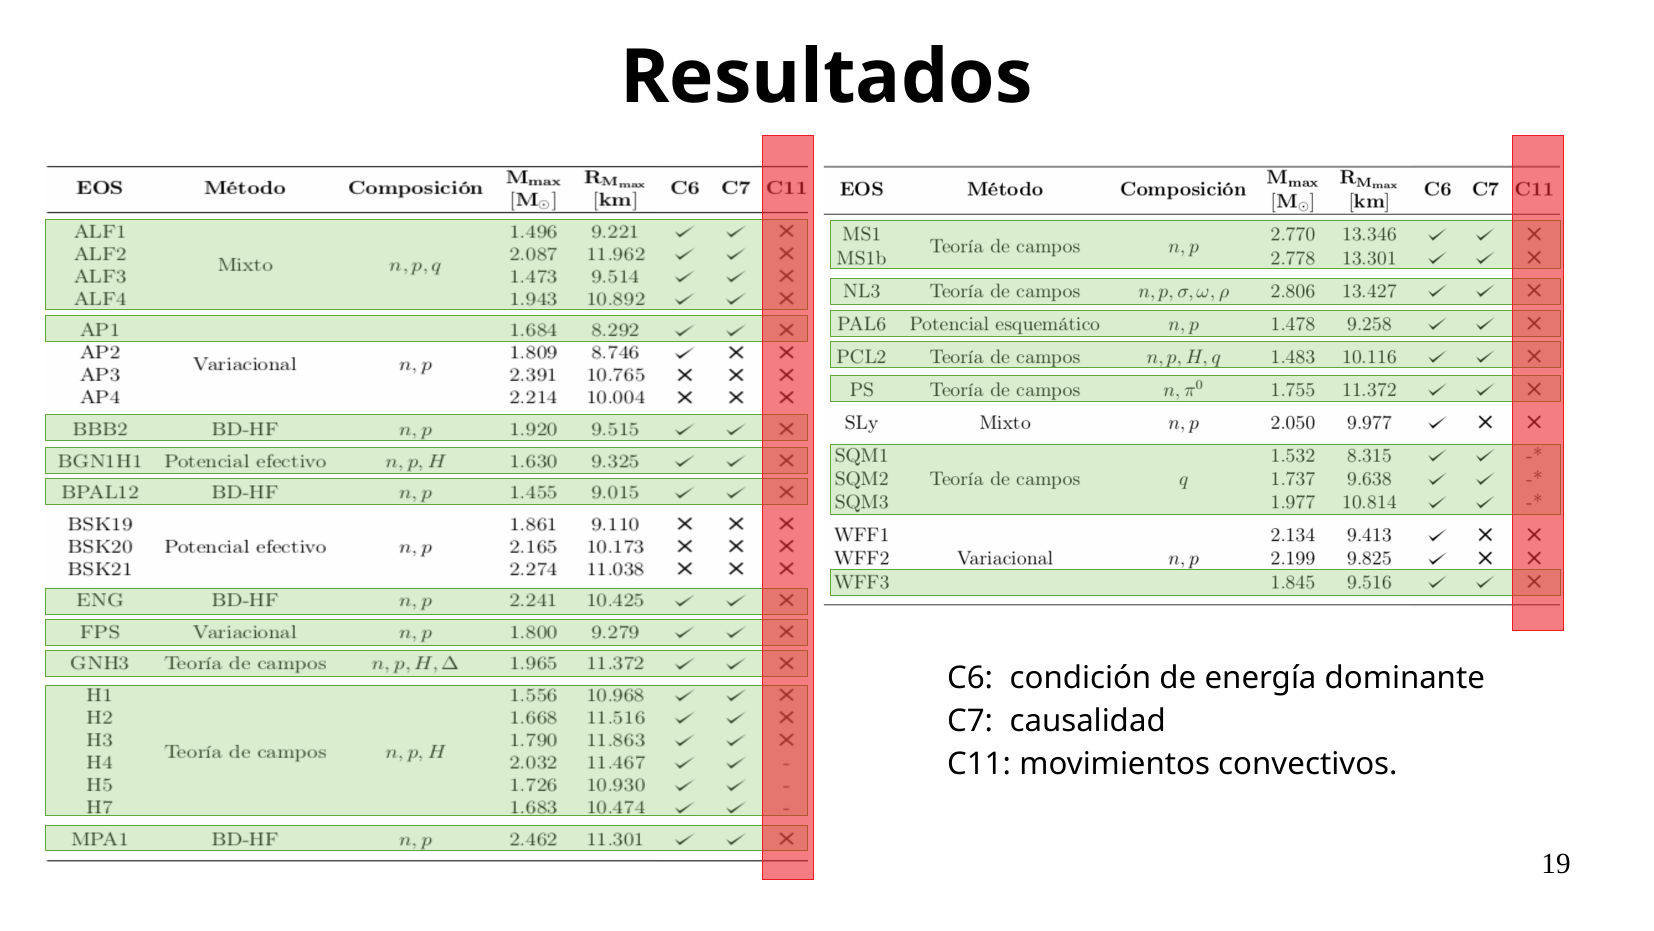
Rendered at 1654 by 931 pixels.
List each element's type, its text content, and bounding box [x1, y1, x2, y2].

picture [45, 851, 762, 862]
picture [45, 165, 762, 219]
picture [45, 441, 762, 447]
picture [45, 816, 762, 825]
picture [45, 677, 762, 685]
text_box C6: condición de energía dominante C7: causalidad C11: movimientos convectivos. [932, 647, 1593, 848]
text_box [830, 135, 1564, 631]
picture [45, 474, 762, 478]
text_box [45, 135, 814, 880]
picture [823, 156, 1512, 616]
picture [45, 505, 762, 588]
picture [45, 310, 762, 315]
picture [45, 342, 762, 414]
title Resultados [82, 0, 1571, 152]
picture [45, 646, 762, 650]
picture [45, 615, 762, 619]
